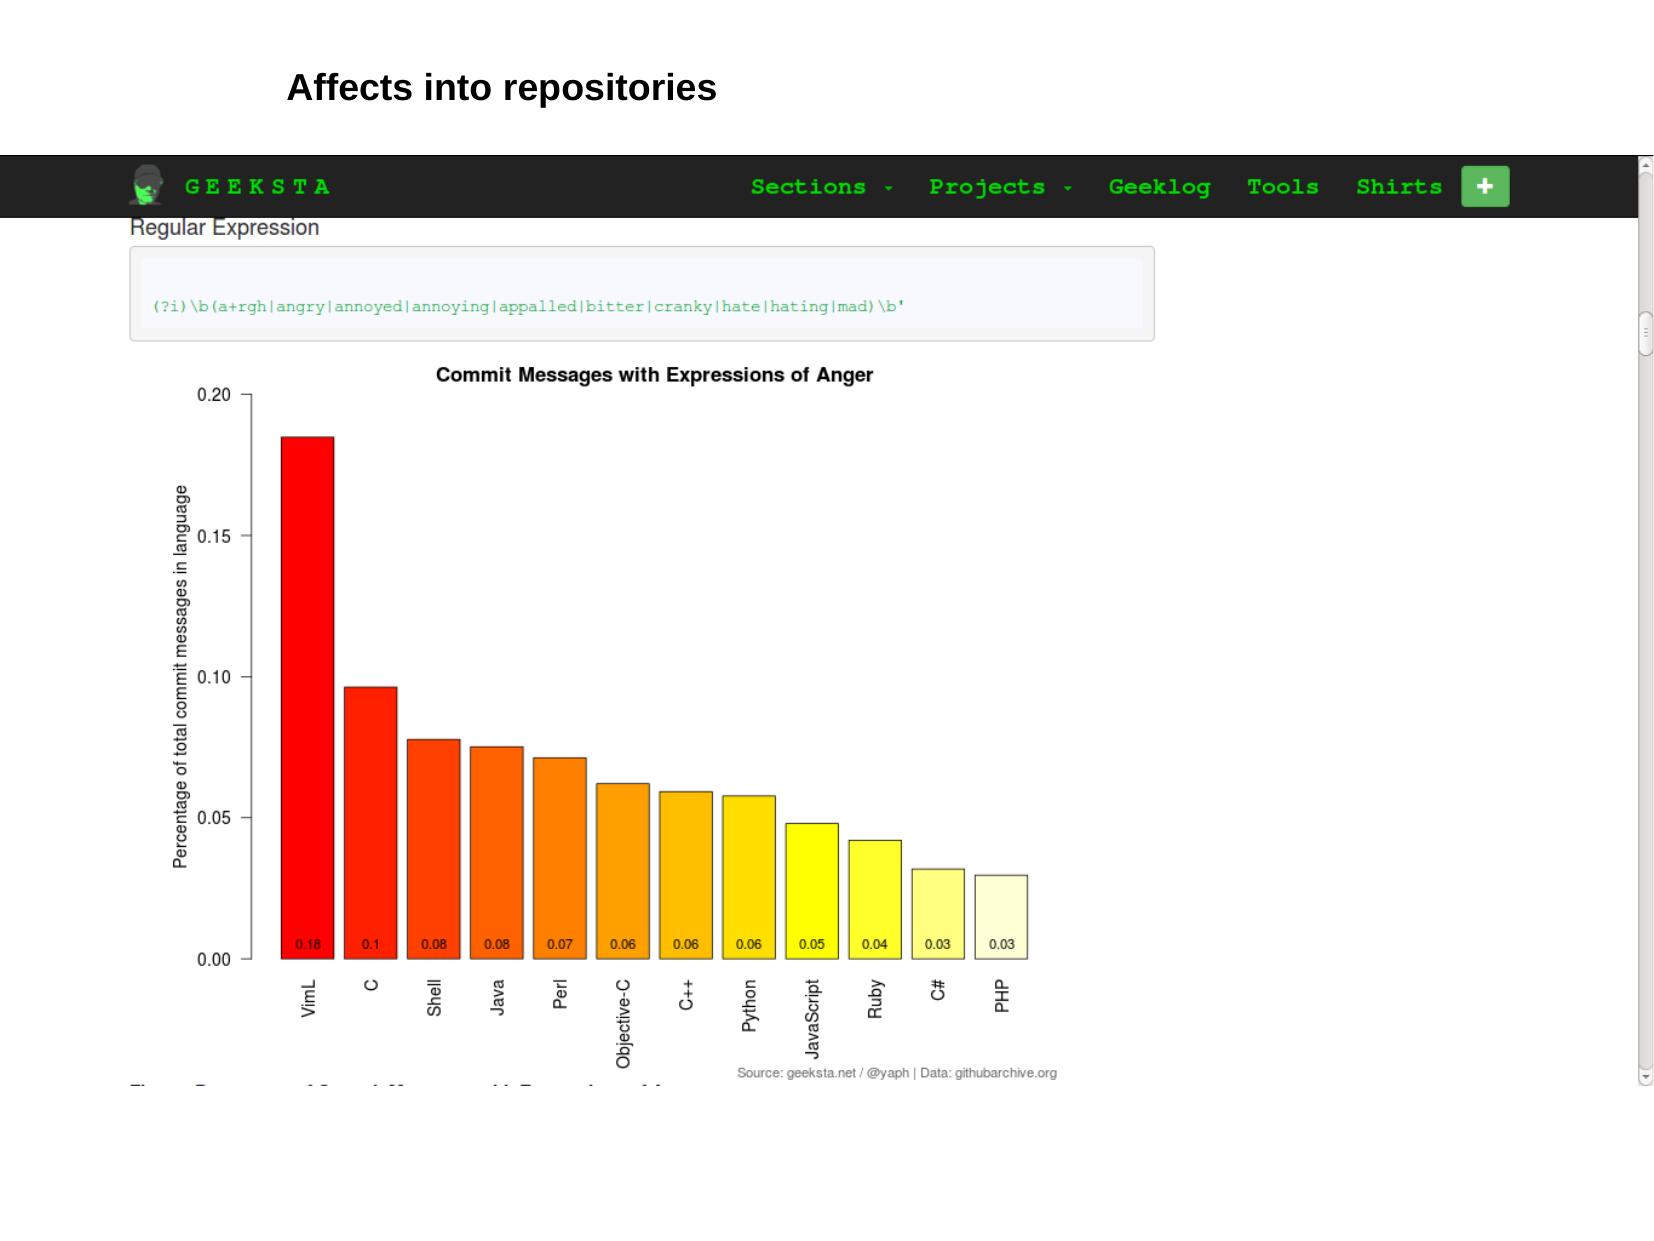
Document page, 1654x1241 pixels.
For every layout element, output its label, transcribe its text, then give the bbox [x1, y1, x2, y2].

picture [0, 155, 1654, 1086]
text_box Affects into repositories [271, 59, 922, 116]
